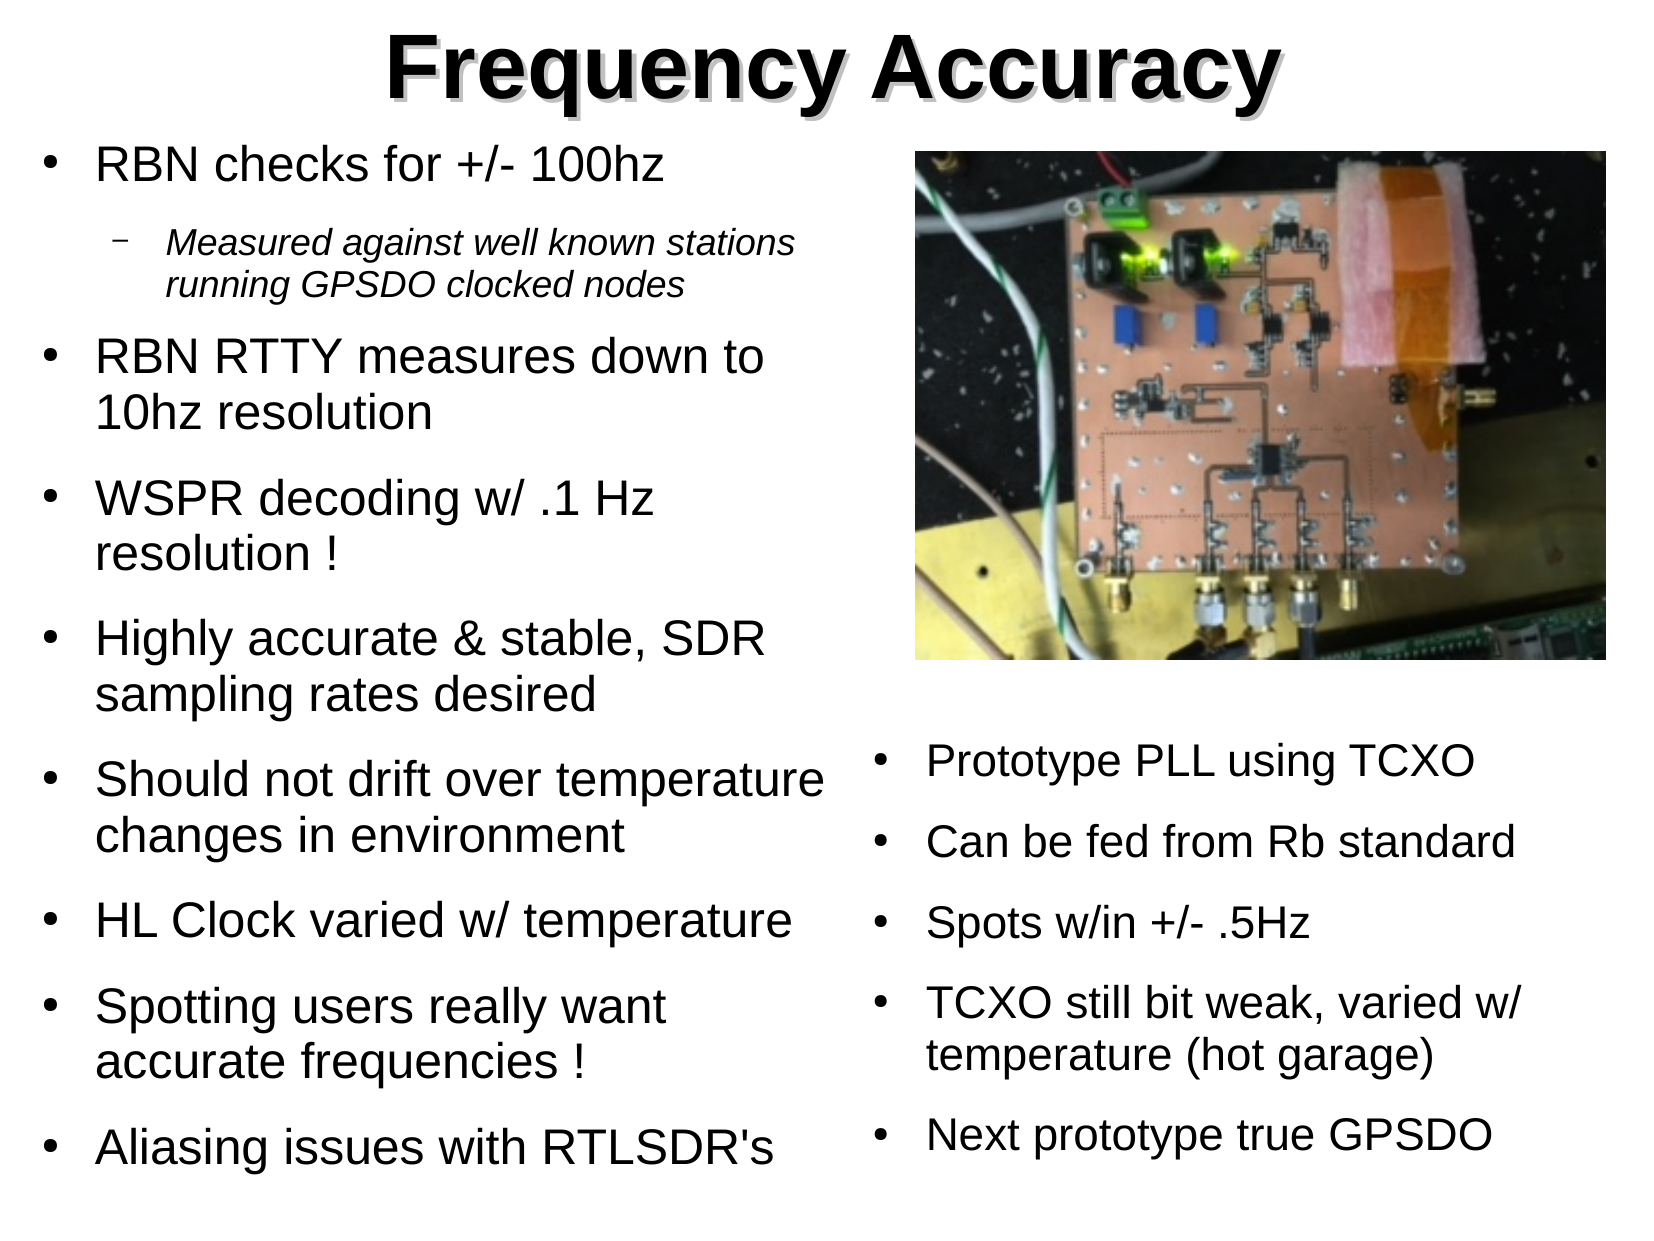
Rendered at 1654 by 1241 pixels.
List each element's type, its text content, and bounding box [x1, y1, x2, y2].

picture [915, 151, 1606, 661]
title Frequency Accuracy [90, 14, 1579, 118]
list RBN checks for +/- 100hz Measured against well known stations running GPSDO clocked nodes RBN RTTY measures down to 10hz resolution WSPR decoding w/ .1 Hz resolution ! Highly accurate & stable, SDR sampling rates desired Should not drift over temperature changes in environment HL Clock varied w/ temperature Spotting users really want accurate frequencies ! Aliasing issues with RTLSDR's [23, 135, 841, 1126]
list Prototype PLL using TCXO Can be fed from Rb standard Spots w/in +/- .5Hz TCXO still bit weak, varied w/ temperature (hot garage) Next prototype true GPSDO [855, 735, 1582, 1078]
